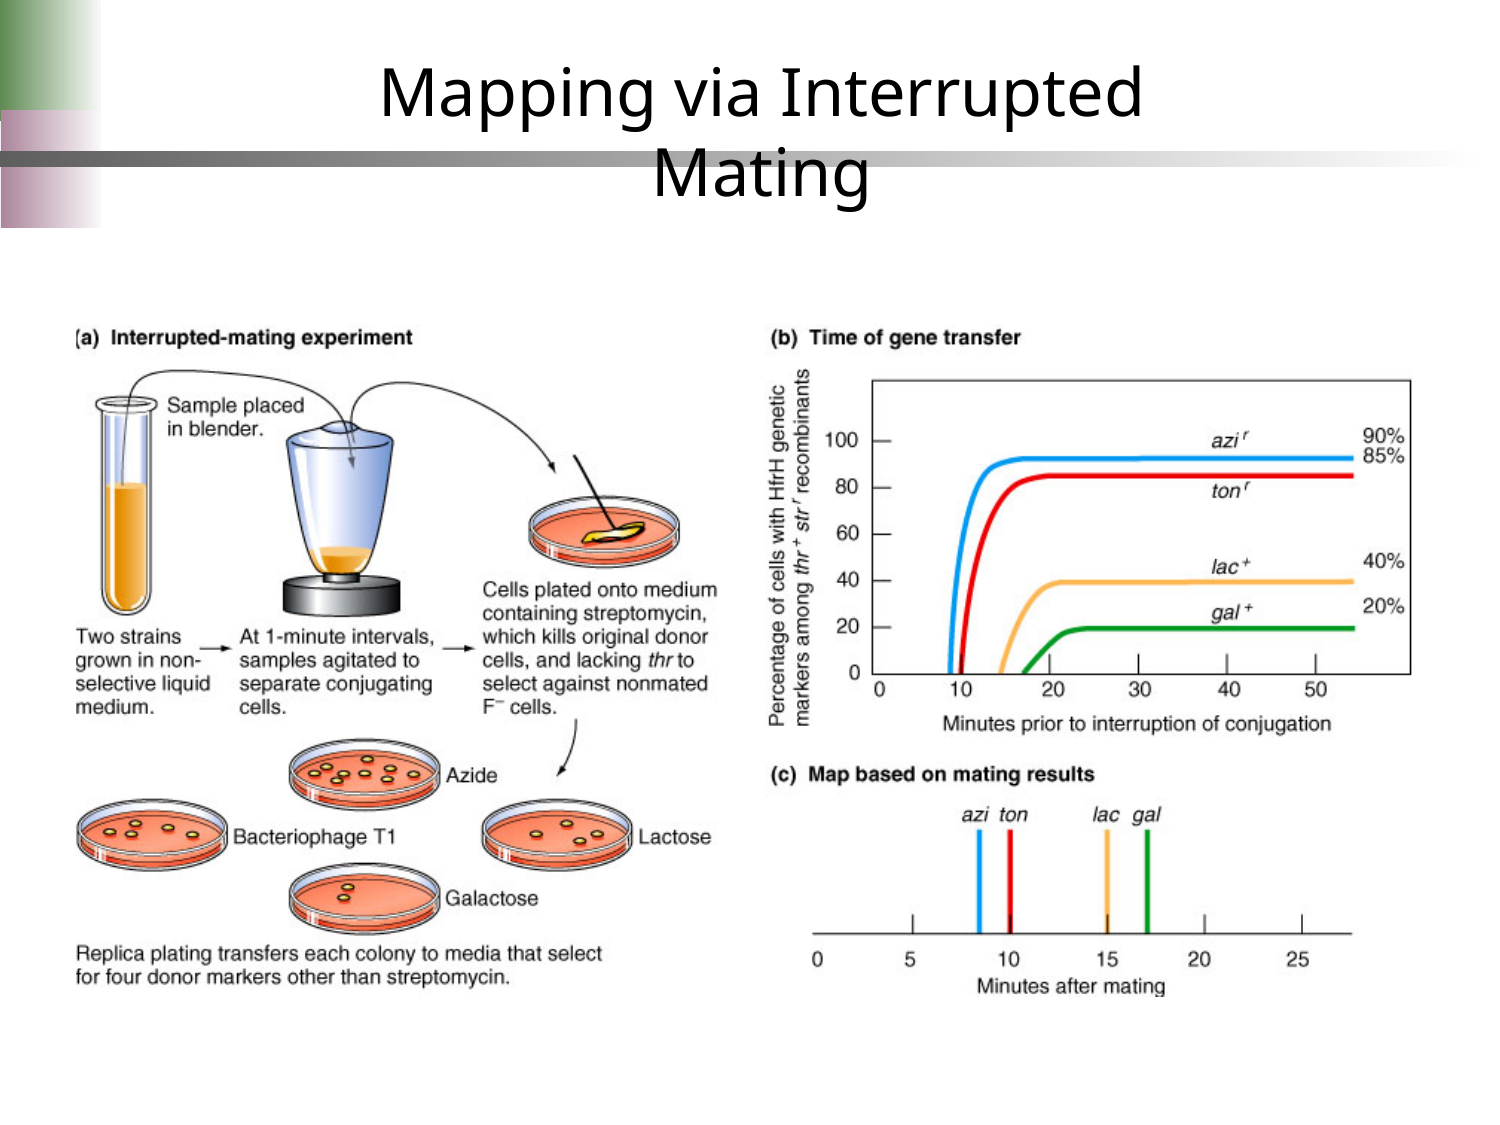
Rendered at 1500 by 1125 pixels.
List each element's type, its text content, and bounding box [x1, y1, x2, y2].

text_box Mapping via Interrupted Mating [262, 42, 1263, 218]
picture [75, 324, 1413, 997]
